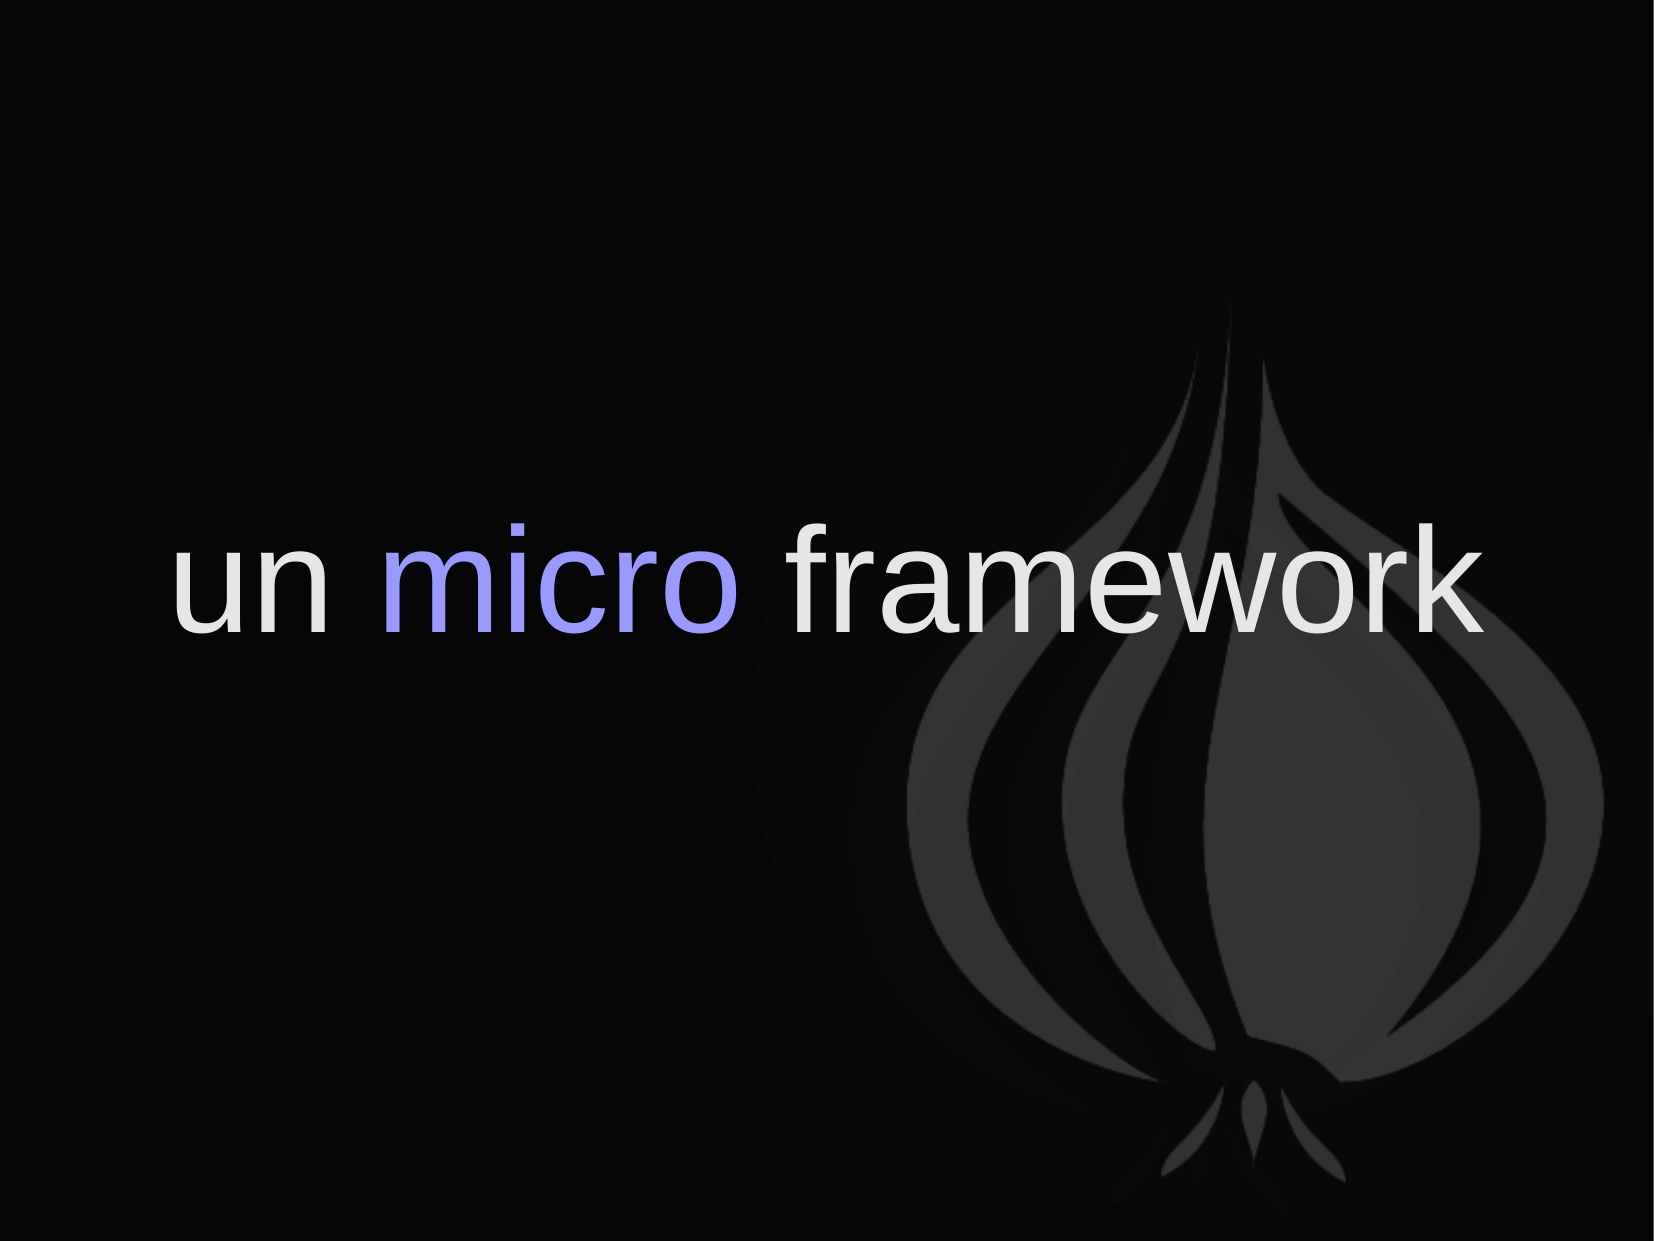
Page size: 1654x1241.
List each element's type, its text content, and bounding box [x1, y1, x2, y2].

picture [0, 0, 1654, 1241]
subtitle un micro framework [82, 59, 1571, 1102]
